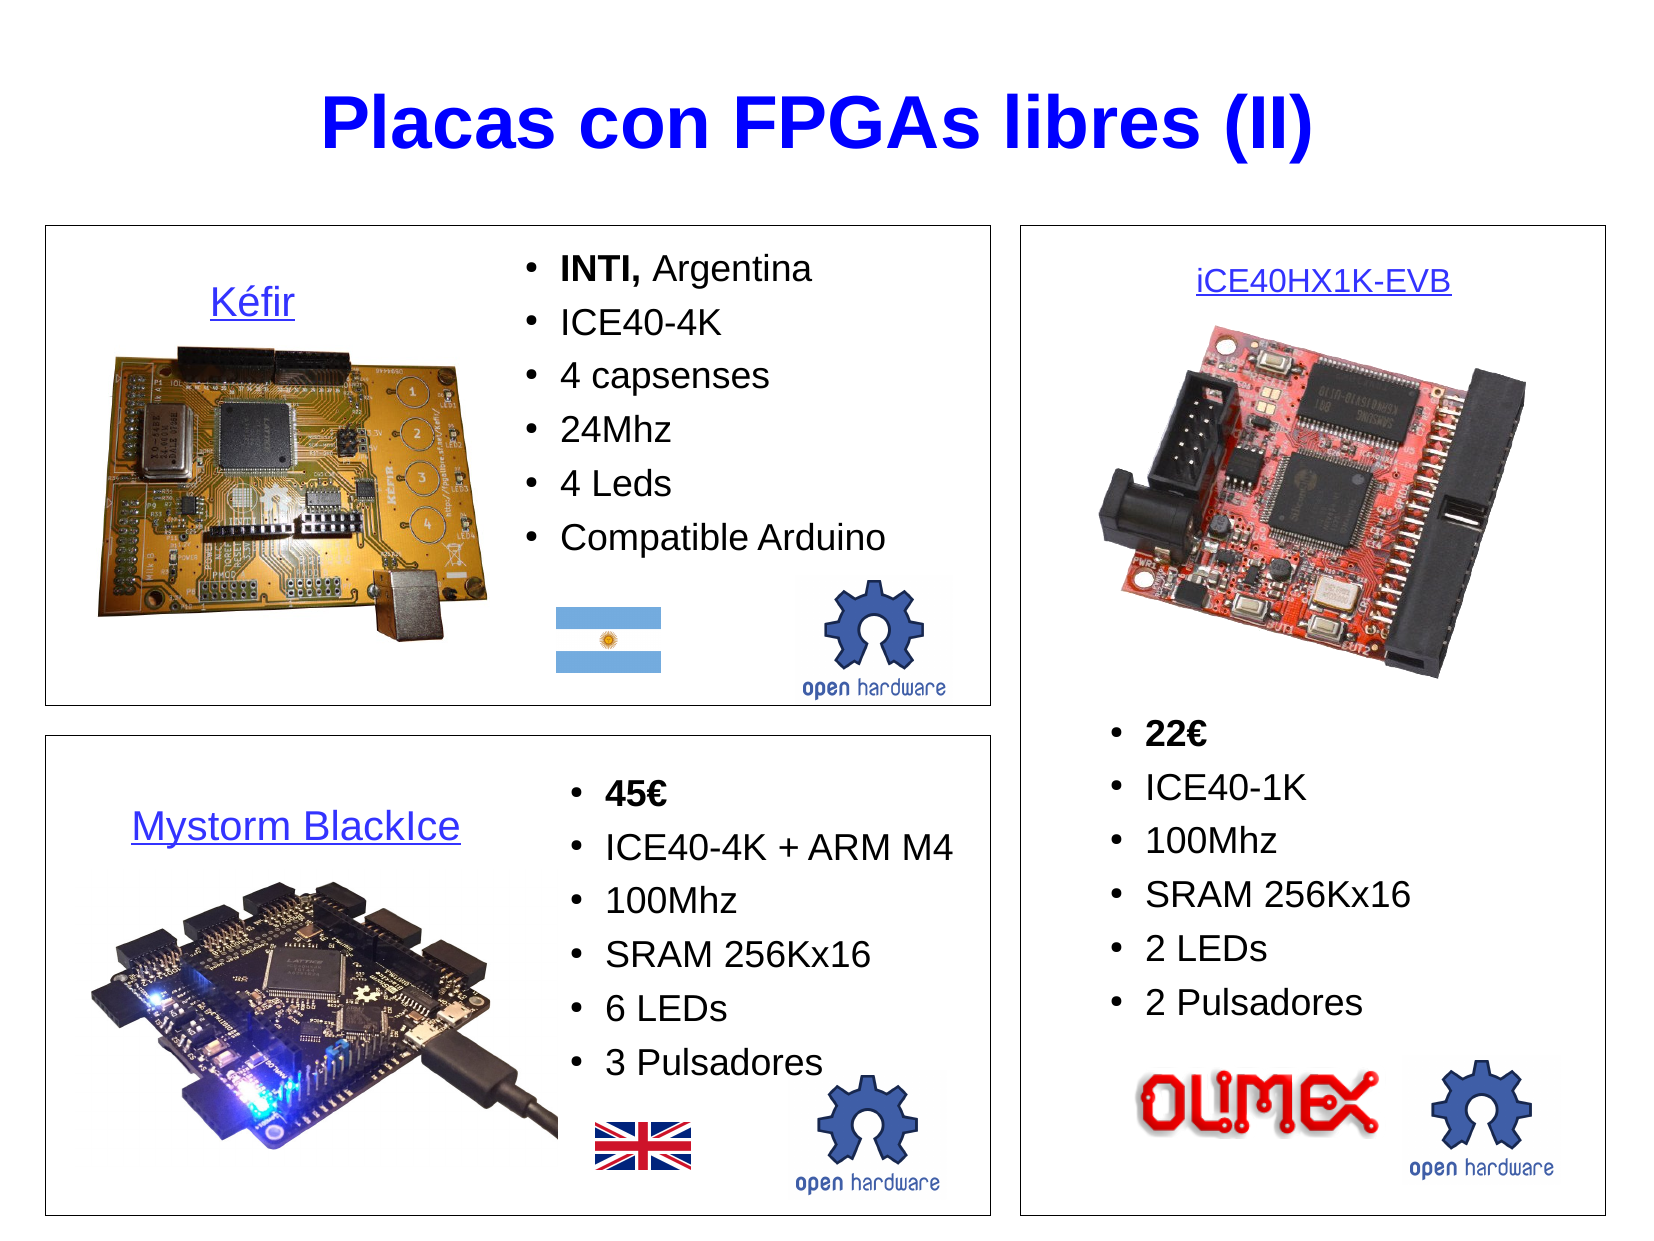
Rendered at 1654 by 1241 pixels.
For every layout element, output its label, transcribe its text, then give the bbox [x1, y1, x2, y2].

picture [795, 575, 953, 706]
text_box 45€ ICE40-4K + ARM M4 100Mhz SRAM 256Kx16 6 LEDs 3 Pulsadores [555, 765, 1006, 1096]
text_box 22€ ICE40-1K 100Mhz SRAM 256Kx16 2 LEDs 2 Pulsadores [1095, 705, 1546, 1036]
picture [788, 1096, 947, 1201]
picture [1125, 1064, 1396, 1139]
text_box [1020, 225, 1606, 1216]
picture [1402, 1055, 1561, 1186]
picture [75, 869, 558, 1167]
text_box iCE40HX1K-EVB [1181, 255, 1471, 310]
picture [556, 607, 661, 673]
text_box [45, 225, 991, 706]
text_box Mystorm BlackIce [116, 795, 481, 869]
picture [595, 1122, 691, 1171]
text_box Placas con FPGAs libres (II) [90, 73, 1546, 211]
picture [1095, 314, 1529, 684]
picture [60, 333, 496, 661]
text_box Kéfir [195, 271, 319, 333]
text_box INTI, Argentina ICE40-4K 4 capsenses 24Mhz 4 Leds Compatible Arduino [510, 240, 931, 608]
text_box [45, 735, 991, 1216]
